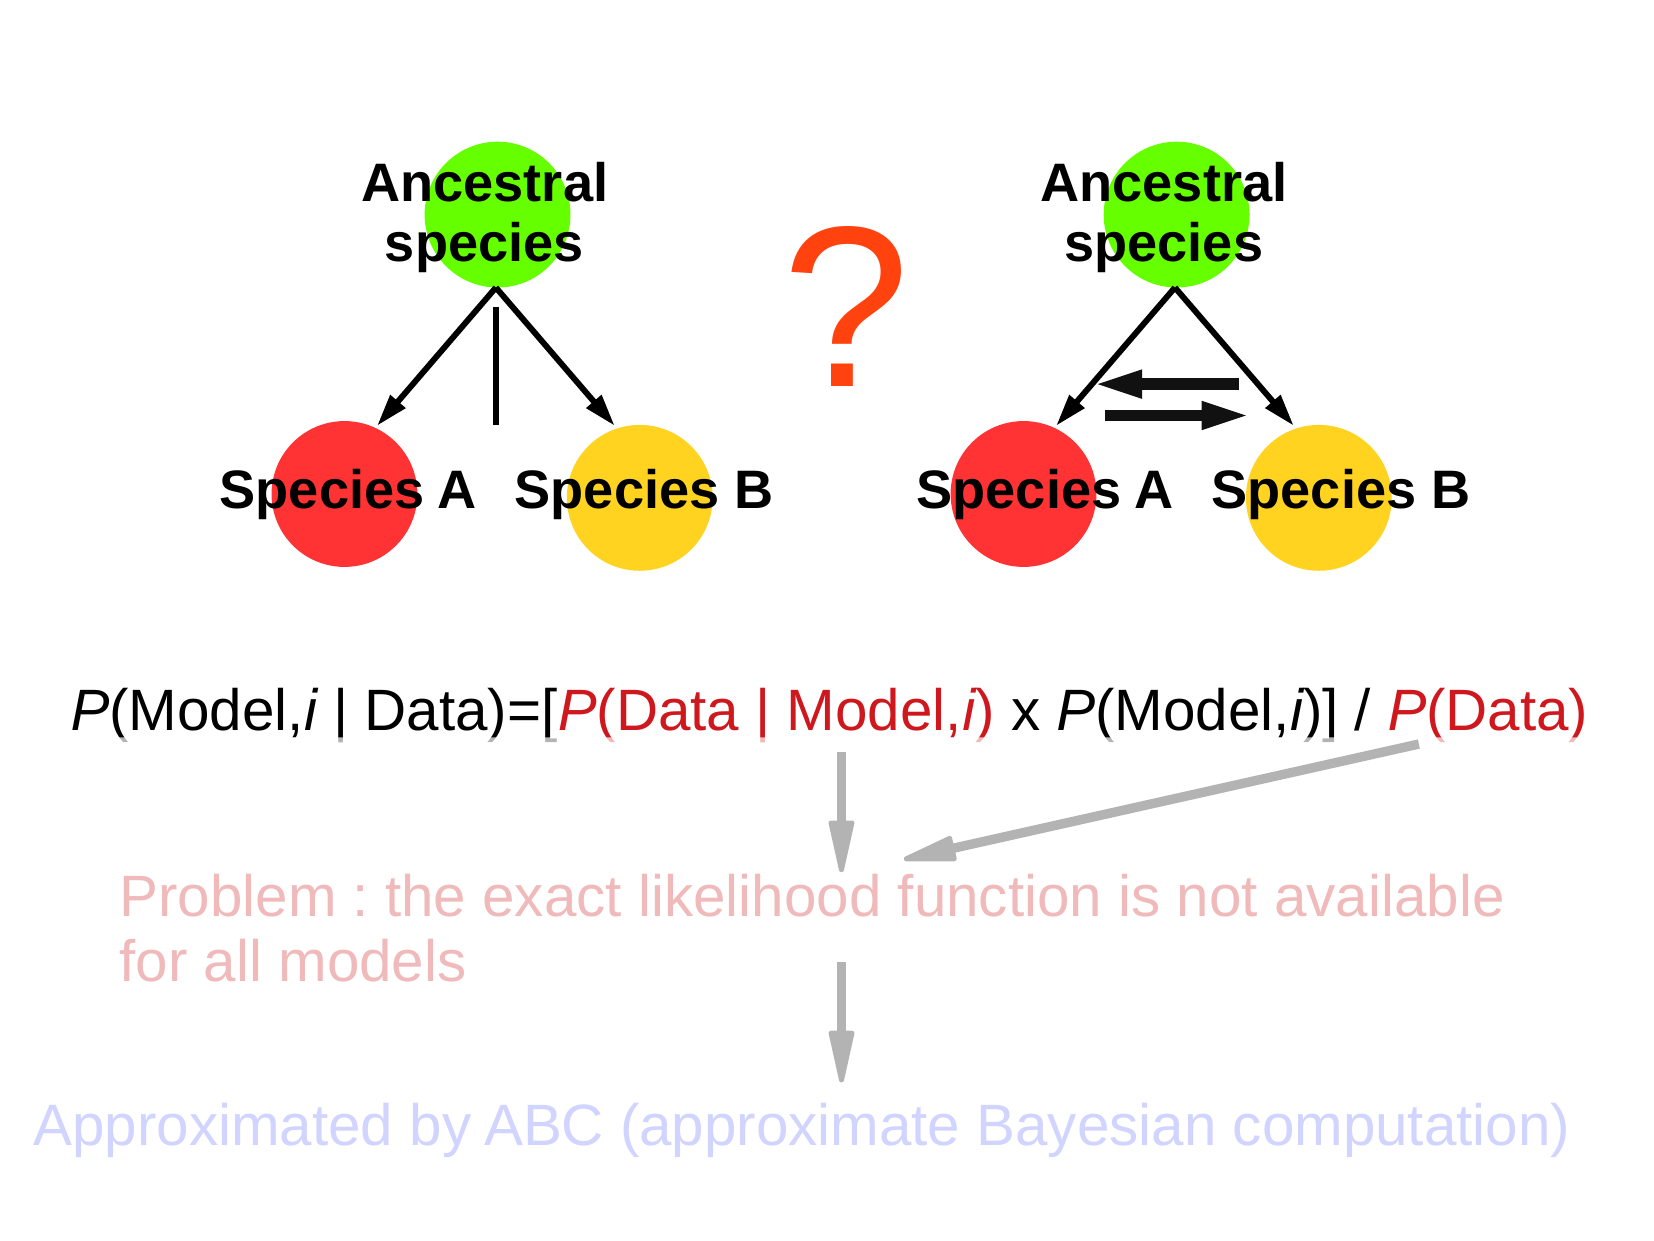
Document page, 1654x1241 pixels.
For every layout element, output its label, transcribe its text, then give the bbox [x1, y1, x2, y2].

text_box [279, 528, 409, 567]
text_box [469, 282, 526, 288]
text_box Species B [499, 451, 790, 528]
text_box ? [767, 171, 925, 443]
text_box P(Model,i | Data)=[P(Data | Model,i) x P(Model,i)] / P(Data) [55, 670, 1604, 737]
text_box [583, 424, 696, 451]
text_box Ancestral species [1025, 144, 1324, 282]
text_box Species A [901, 451, 1189, 528]
text_box [573, 528, 707, 571]
text_box [285, 421, 404, 451]
text_box [1148, 282, 1205, 288]
text_box [964, 421, 1083, 451]
text_box [959, 528, 1089, 567]
text_box [1262, 424, 1375, 451]
text_box Approximated by ABC (approximate Bayesian computation) [18, 1085, 1629, 1231]
text_box Ancestral species [346, 144, 645, 282]
text_box [1252, 528, 1386, 571]
text_box Species A [204, 451, 493, 528]
text_box [21, 737, 1622, 1225]
text_box Species B [1196, 451, 1487, 528]
